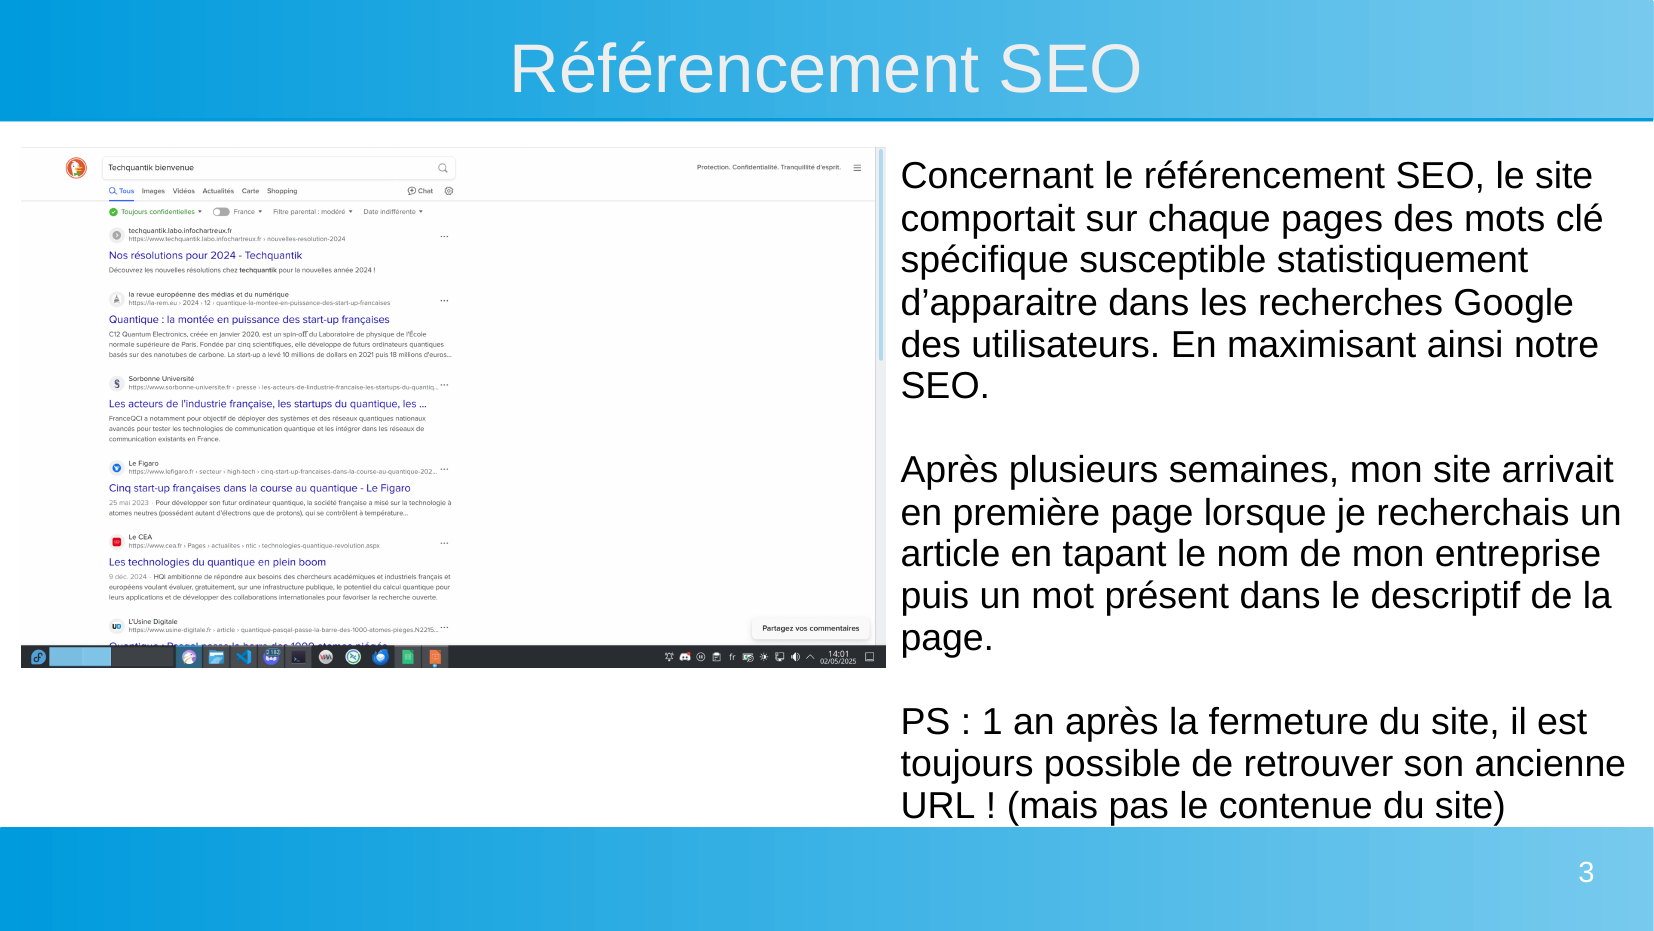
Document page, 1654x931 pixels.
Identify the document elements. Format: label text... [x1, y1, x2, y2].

text_box Concernant le référencement SEO, le site comportait sur chaque pages des mots clé spécifique susceptible statistiquement d’apparaitre dans les recherches Google des utilisateurs. En maximisant ainsi notre SEO. Après plusieurs semaines, mon site arrivait en première page lorsque je recherchais un article en tapant le nom de mon entreprise puis un mot présent dans le descriptif de la page. PS : 1 an après la fermeture du site, il est toujours possible de retrouver son ancienne URL ! (mais pas le contenue du site) [885, 147, 1654, 877]
picture [21, 147, 886, 668]
title Référencement SEO [59, 29, 1595, 108]
